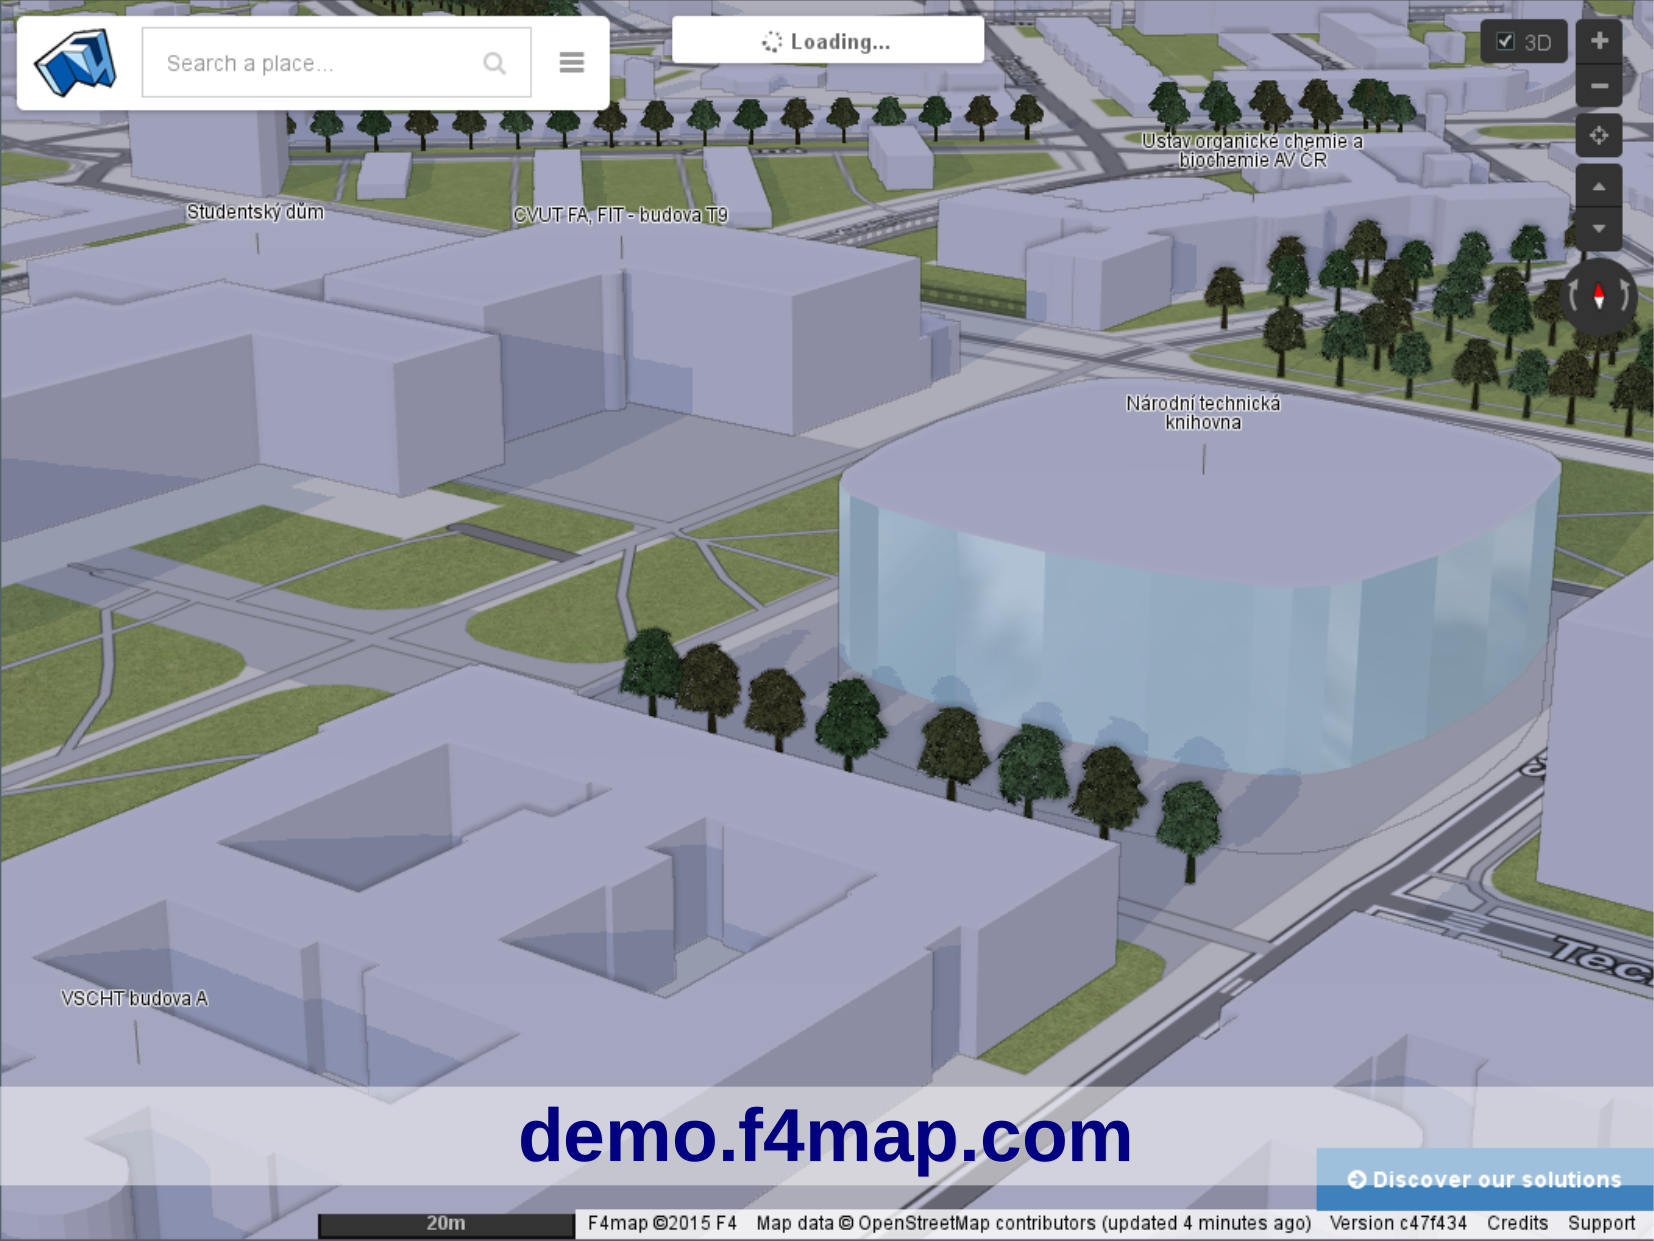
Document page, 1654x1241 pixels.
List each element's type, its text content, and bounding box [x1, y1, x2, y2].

picture [0, 0, 1654, 1086]
picture [0, 1186, 1654, 1241]
text_box demo.f4map.com [0, 1086, 1654, 1186]
